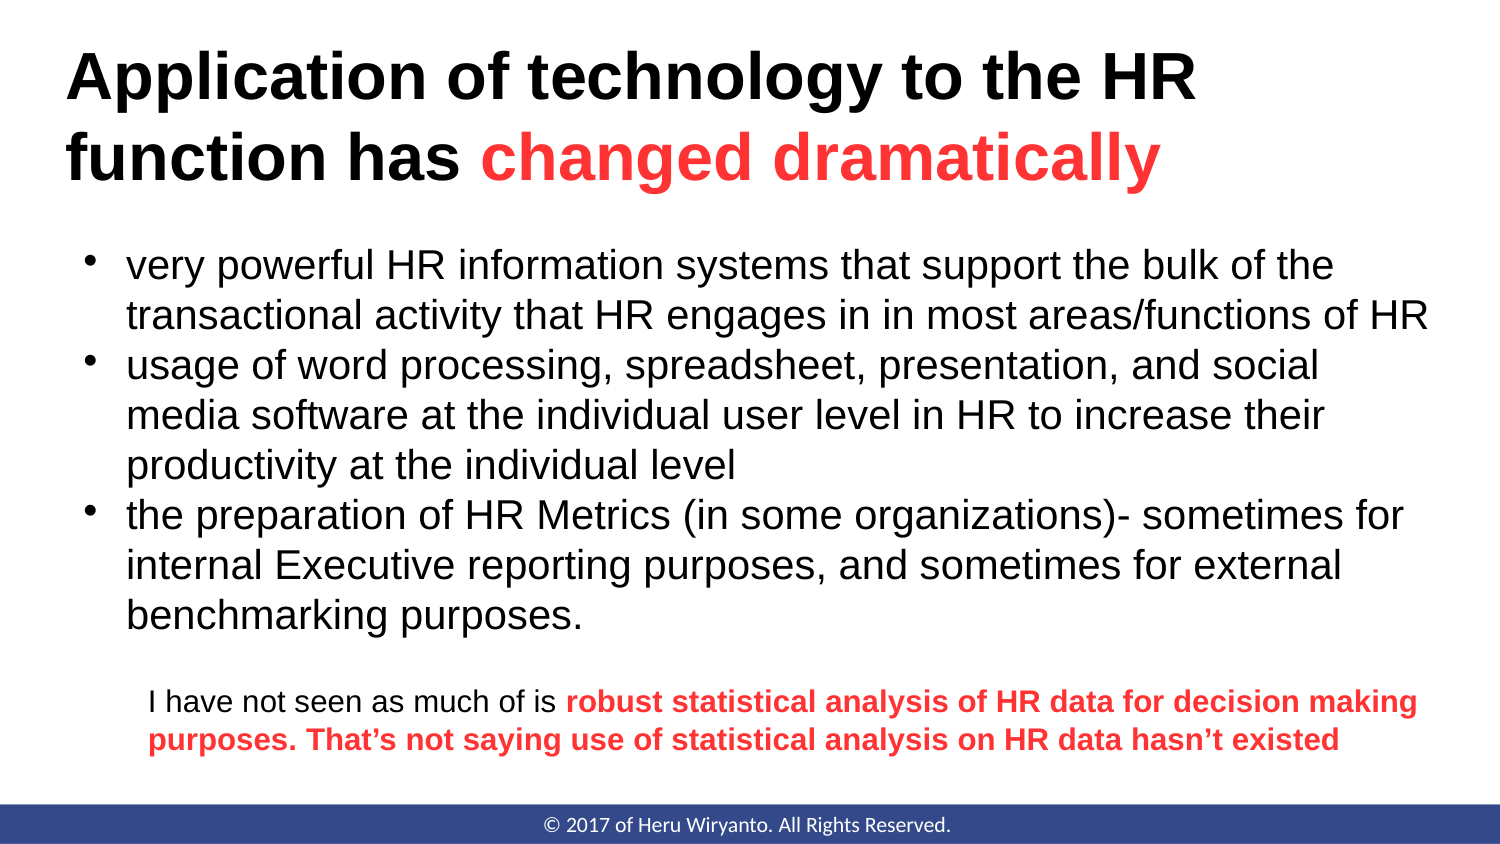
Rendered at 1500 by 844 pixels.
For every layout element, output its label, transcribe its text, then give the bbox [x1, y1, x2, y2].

text_box Application of technology to the HR function has changed dramatically [65, 42, 1416, 184]
text_box I have not seen as much of is robust statistical analysis of HR data for decision making purposes. That’s not saying use of statistical analysis on HR data hasn’t existed [136, 675, 1456, 772]
text_box very powerful HR information systems that support the bulk of the transactional activity that HR engages in in most areas/functions of HR usage of word processing, spreadsheet, presentation, and social media software at the individual user level in HR to increase their productivity at the individual level the preparation of HR Metrics (in some organizations)- sometimes for internal Executive reporting purposes, and sometimes for external benchmarking purposes. [68, 237, 1432, 728]
